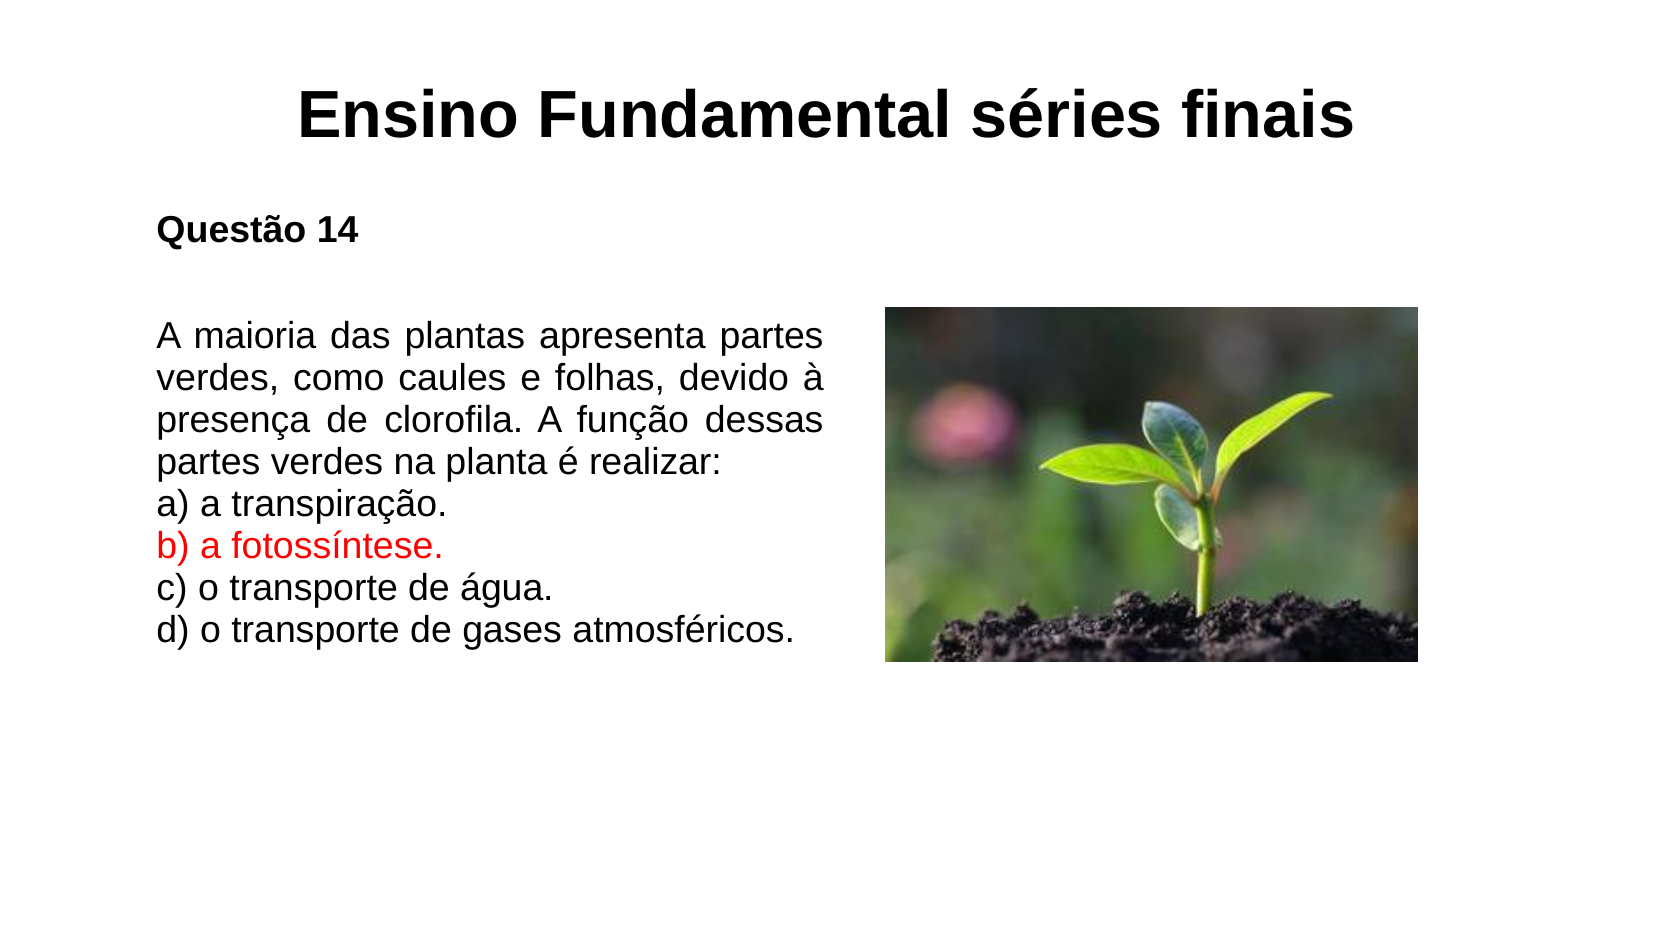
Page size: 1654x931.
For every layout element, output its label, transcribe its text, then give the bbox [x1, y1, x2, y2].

text_box Questão 14 [141, 200, 839, 258]
text_box A maioria das plantas apresenta partes verdes, como caules e folhas, devido à presença de clorofila. A função dessas partes verdes na planta é realizar: a) a transpiração. b) a fotossíntese. c) o transporte de água. d) o transporte de gases atmosféricos. [141, 307, 839, 700]
title Ensino Fundamental séries finais [82, 37, 1571, 193]
picture [885, 307, 1418, 662]
